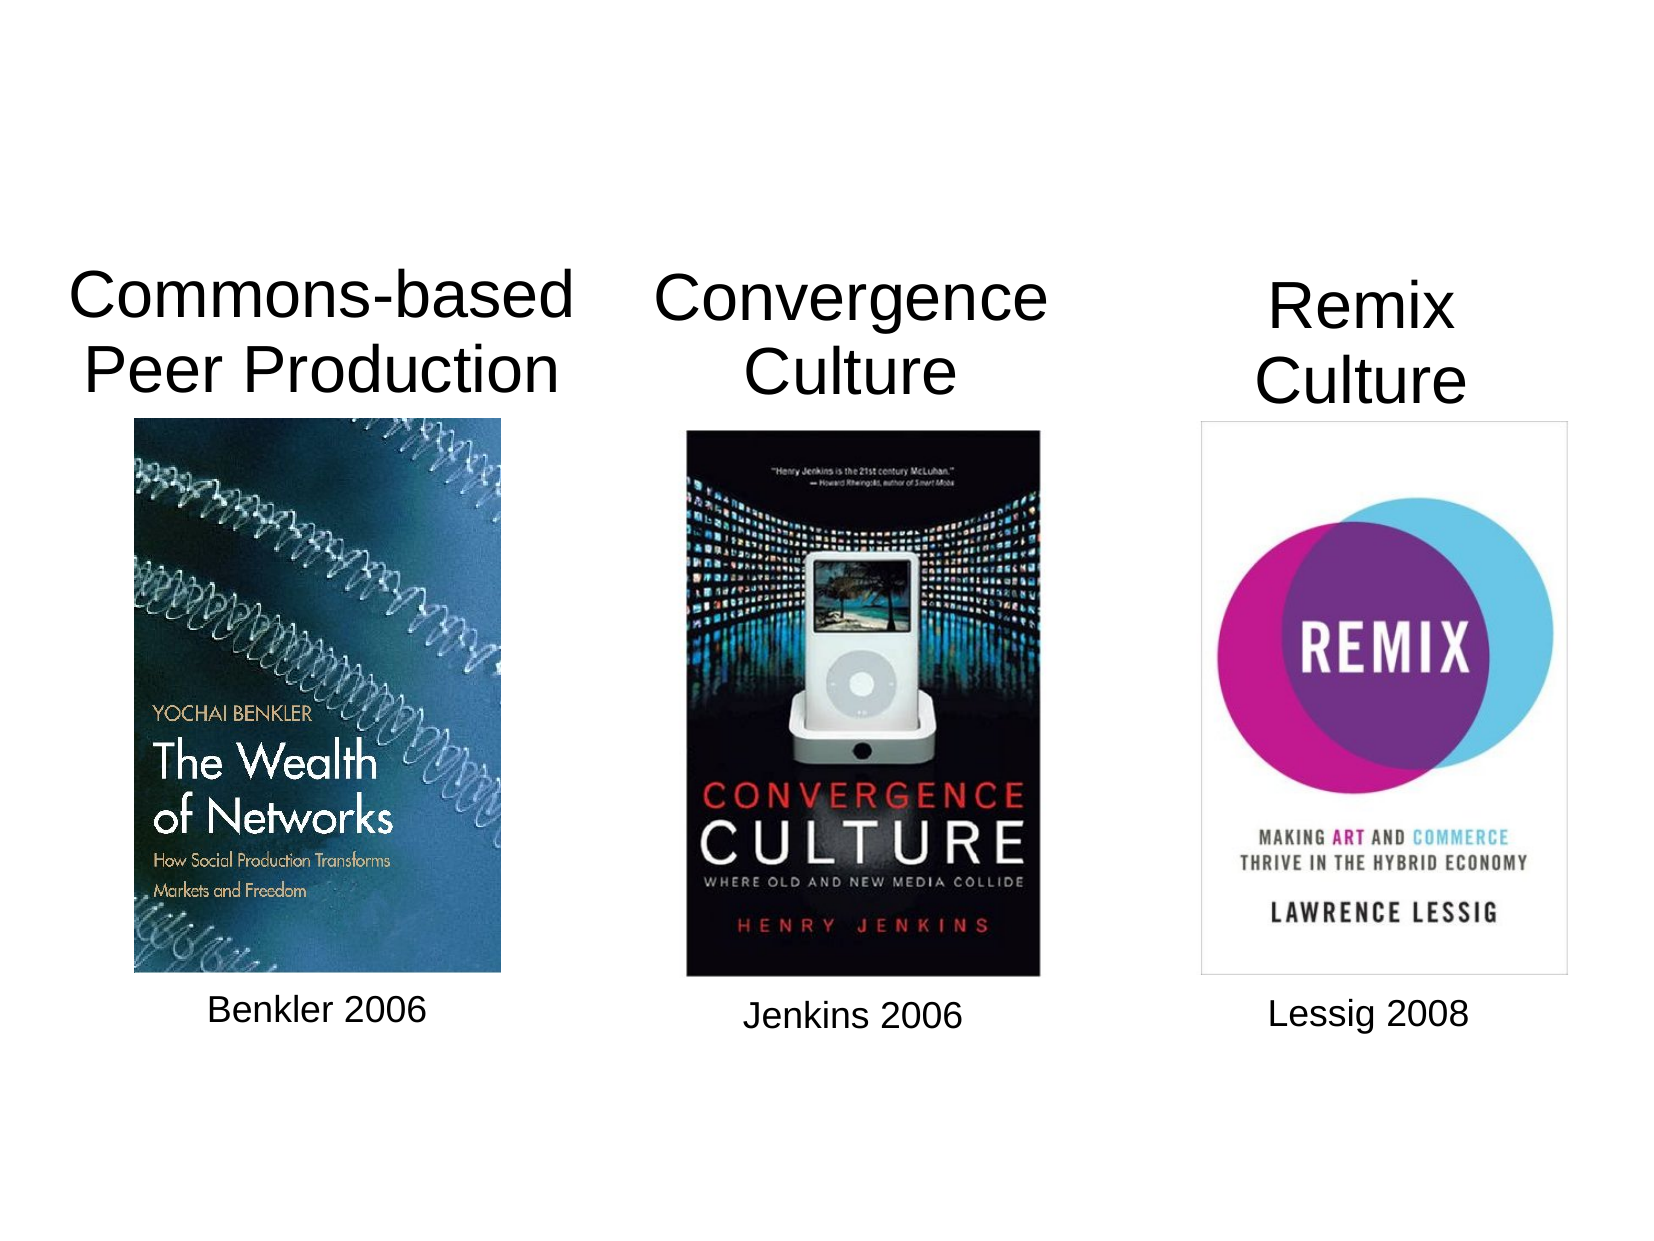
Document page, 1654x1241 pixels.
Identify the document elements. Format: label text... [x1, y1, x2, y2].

picture [591, 421, 1654, 978]
picture [134, 418, 501, 973]
text_box Convergence Culture [611, 253, 1091, 407]
text_box Jenkins 2006 [728, 987, 1021, 1045]
text_box Benkler 2006 [171, 982, 463, 1039]
text_box Remix Culture [1122, 261, 1601, 407]
text_box Lessig 2008 [1252, 985, 1545, 1043]
text_box Commons-based Peer Production [40, 250, 605, 411]
